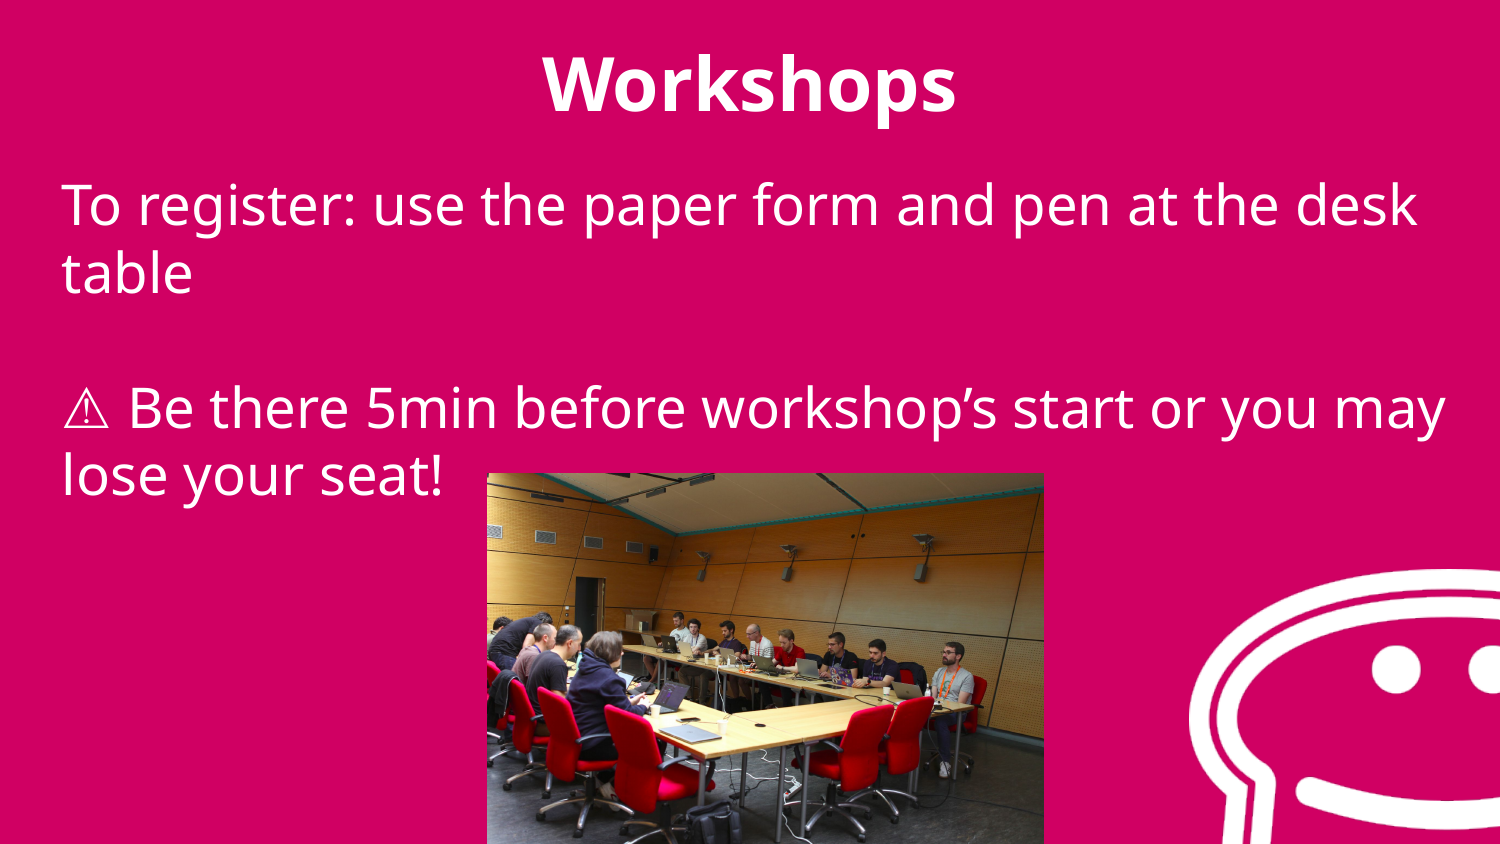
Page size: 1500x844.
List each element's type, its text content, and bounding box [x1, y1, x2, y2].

text_box Workshops [0, 3, 1500, 142]
picture [487, 473, 1044, 844]
picture [1189, 744, 1500, 844]
text_box To register: use the paper form and pen at the desk table ⚠️ Be there 5min before workshop’s start or you may lose your seat! [46, 154, 1500, 744]
